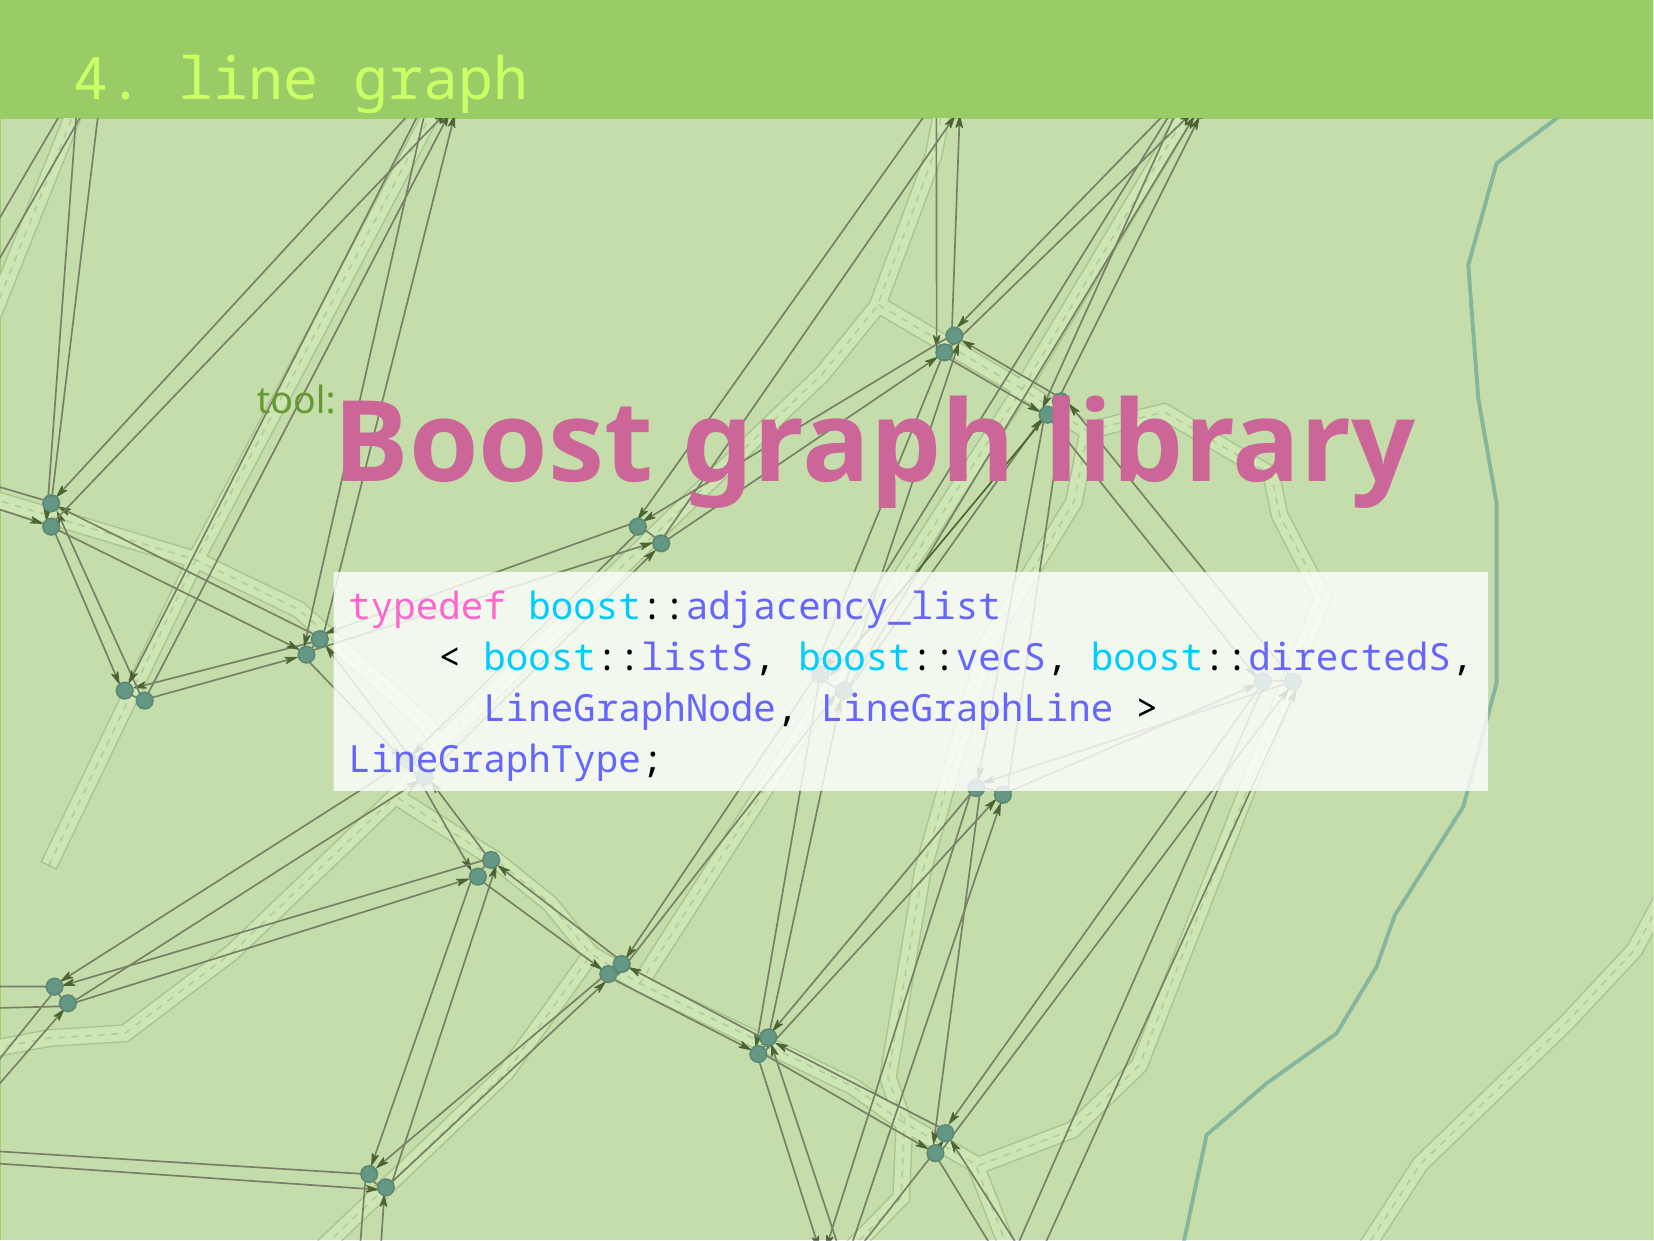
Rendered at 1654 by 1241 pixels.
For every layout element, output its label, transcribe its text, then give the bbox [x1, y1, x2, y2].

text_box tool: [242, 366, 318, 439]
text_box Boost graph library [318, 354, 1281, 541]
text_box typedef boost::adjacency_list < boost::listS, boost::vecS, boost::directedS, LineGraphNode, LineGraphLine > LineGraphType; [333, 571, 1489, 768]
text_box 4. line graph [59, 29, 544, 115]
picture [0, 118, 1654, 1241]
